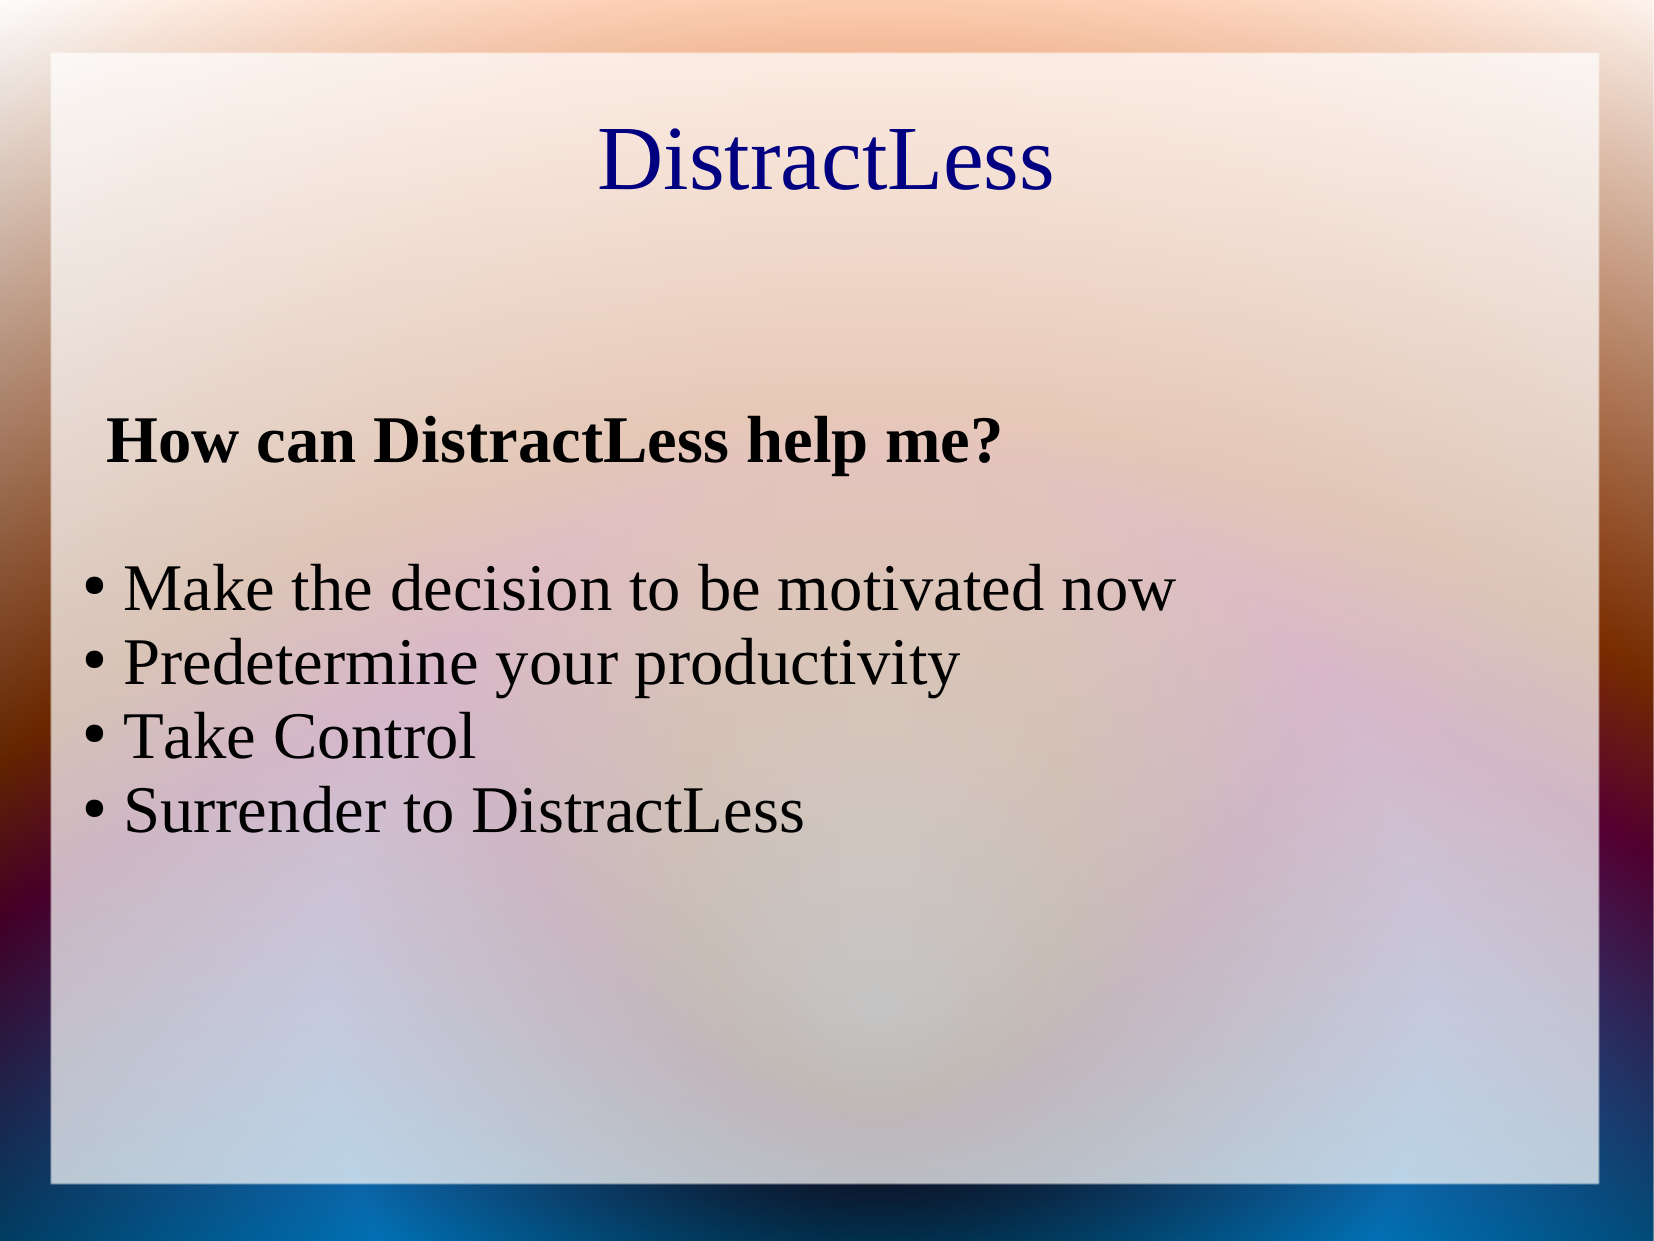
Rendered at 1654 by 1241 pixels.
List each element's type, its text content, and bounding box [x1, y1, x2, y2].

picture [0, 0, 1654, 1241]
subtitle How can DistractLess help me? Make the decision to be motivated now Predetermine your productivity Take Control Surrender to DistractLess [82, 290, 1571, 1034]
title DistractLess [82, 55, 1571, 263]
